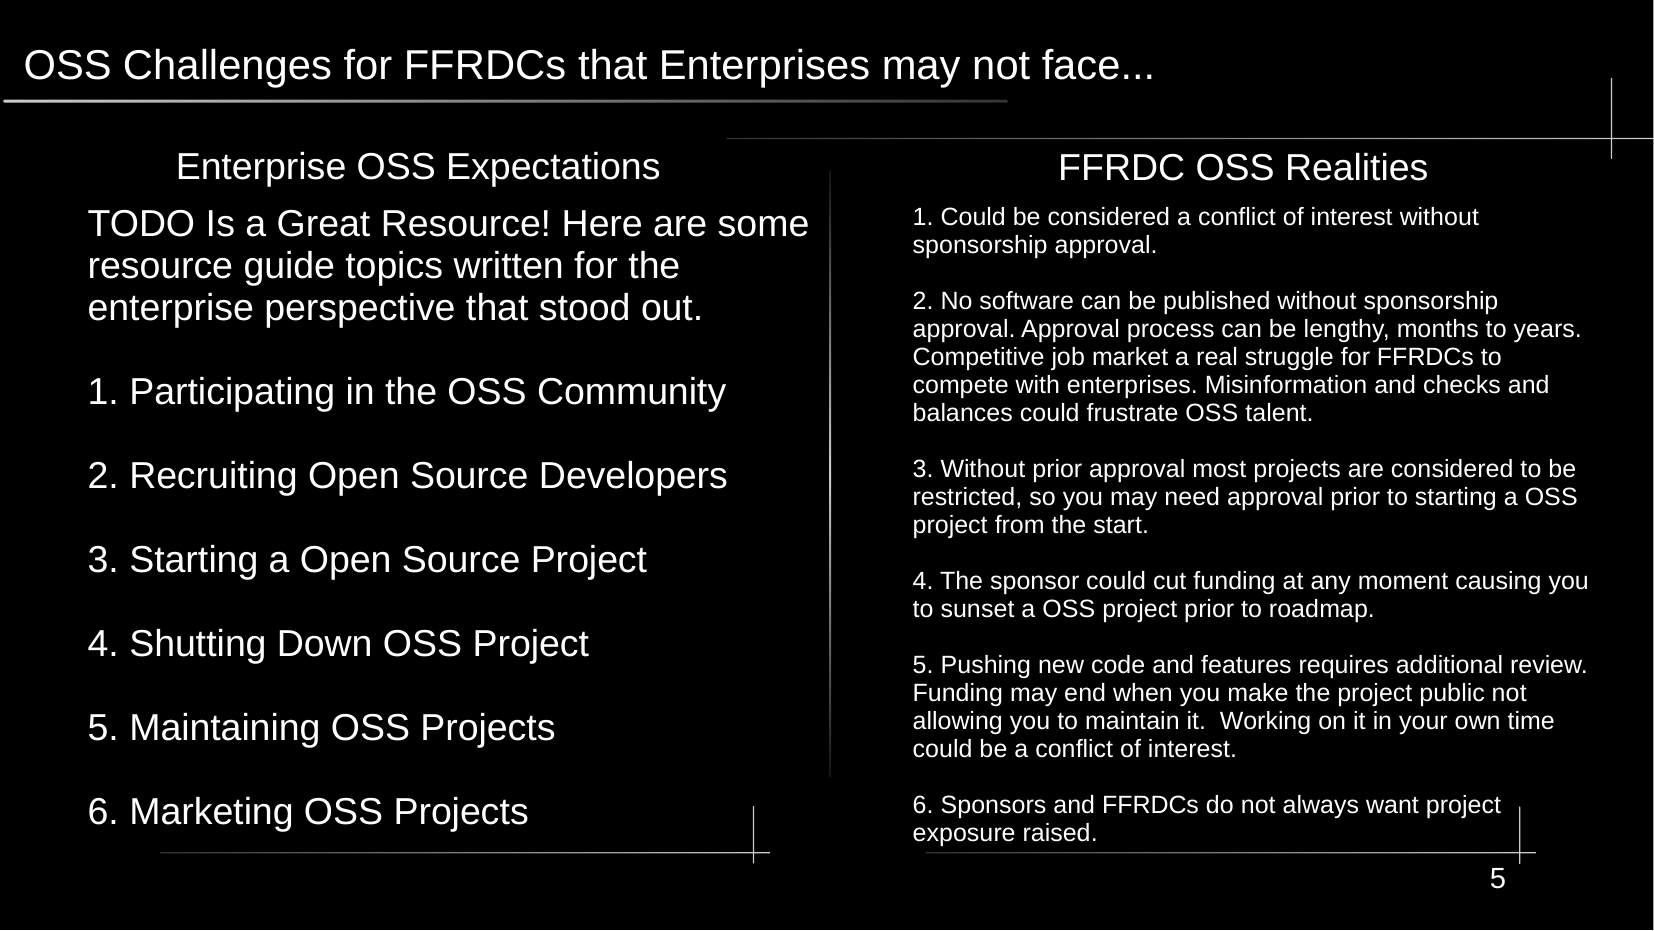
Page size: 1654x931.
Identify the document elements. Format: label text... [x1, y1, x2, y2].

text_box 1. Could be considered a conflict of interest without sponsorship approval. 2. No software can be published without sponsorship approval. Approval process can be lengthy, months to years. Competitive job market a real struggle for FFRDCs to compete with enterprises. Misinformation and checks and balances could frustrate OSS talent. 3. Without prior approval most projects are considered to be restricted, so you may need approval prior to starting a OSS project from the start. 4. The sponsor could cut funding at any moment causing you to sunset a OSS project prior to roadmap. 5. Pushing new code and features requires additional review. Funding may end when you make the project public not allowing you to maintain it. Working on it in your own time could be a conflict of interest. 6. Sponsors and FFRDCs do not always want project exposure raised. [862, 195, 1613, 925]
title OSS Challenges for FFRDCs that Enterprises may not face... [23, 11, 1589, 119]
text_box FFRDC OSS Realities [830, 138, 1654, 196]
text_box Enterprise OSS Expectations [5, 138, 830, 196]
text_box TODO Is a Great Resource! Here are some resource guide topics written for the enterprise perspective that stood out. 1. Participating in the OSS Community 2. Recruiting Open Source Developers 3. Starting a Open Source Project 4. Shutting Down OSS Project 5. Maintaining OSS Projects 6. Marketing OSS Projects [37, 196, 826, 841]
